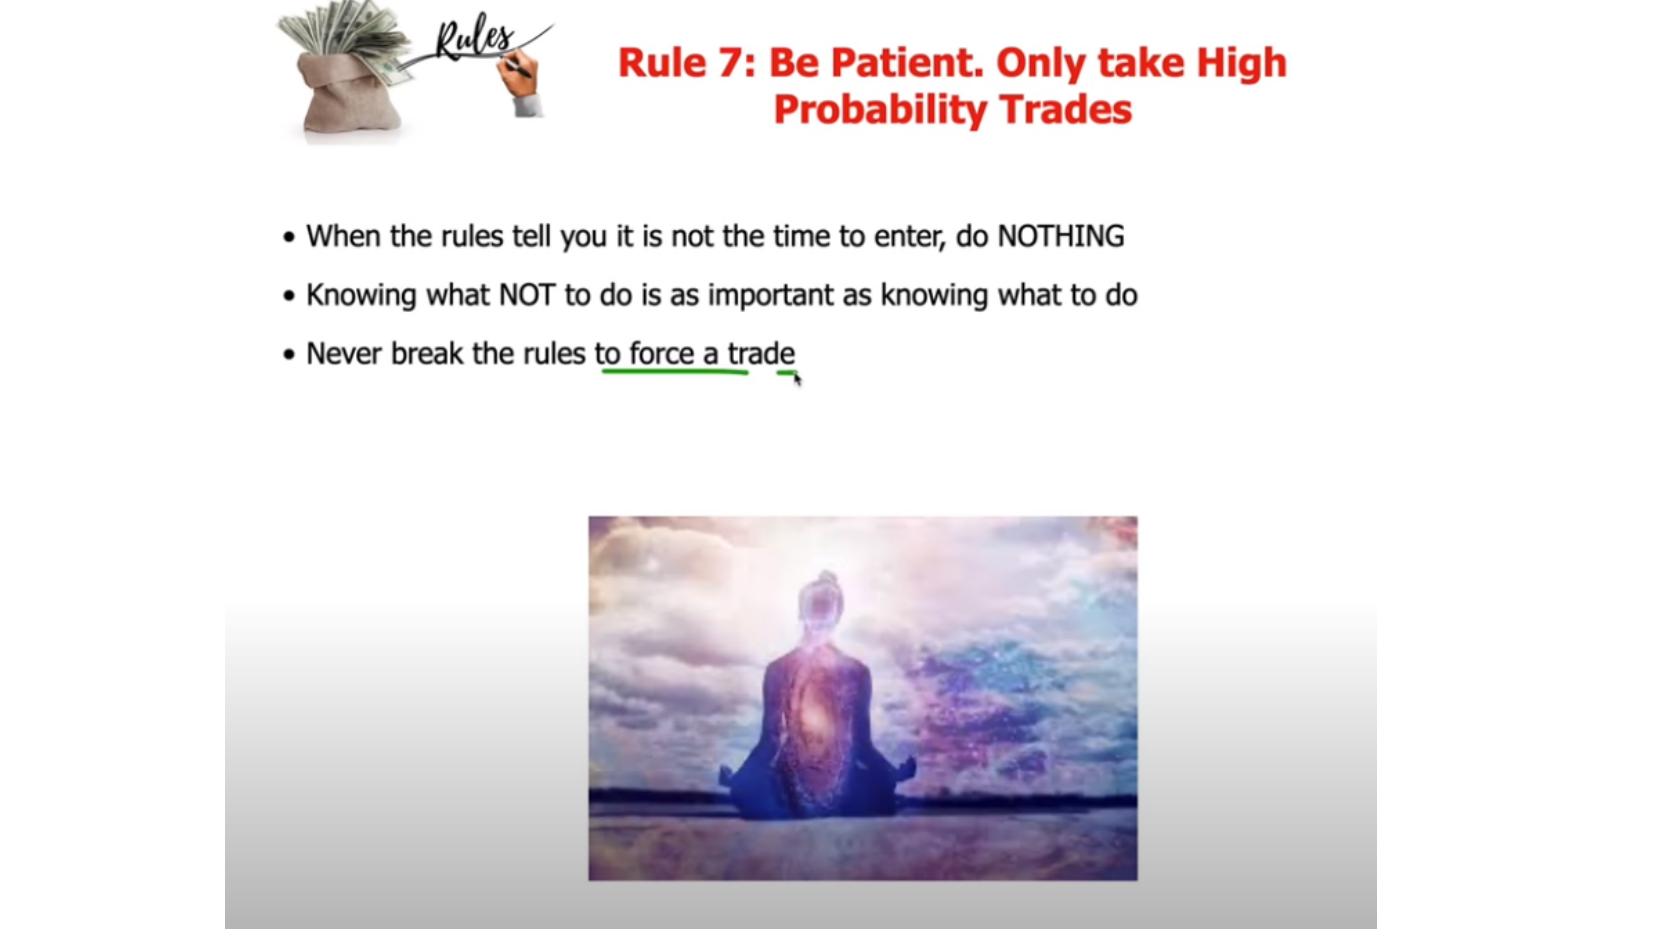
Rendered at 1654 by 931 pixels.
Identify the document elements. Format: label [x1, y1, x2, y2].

picture [225, 0, 1377, 929]
